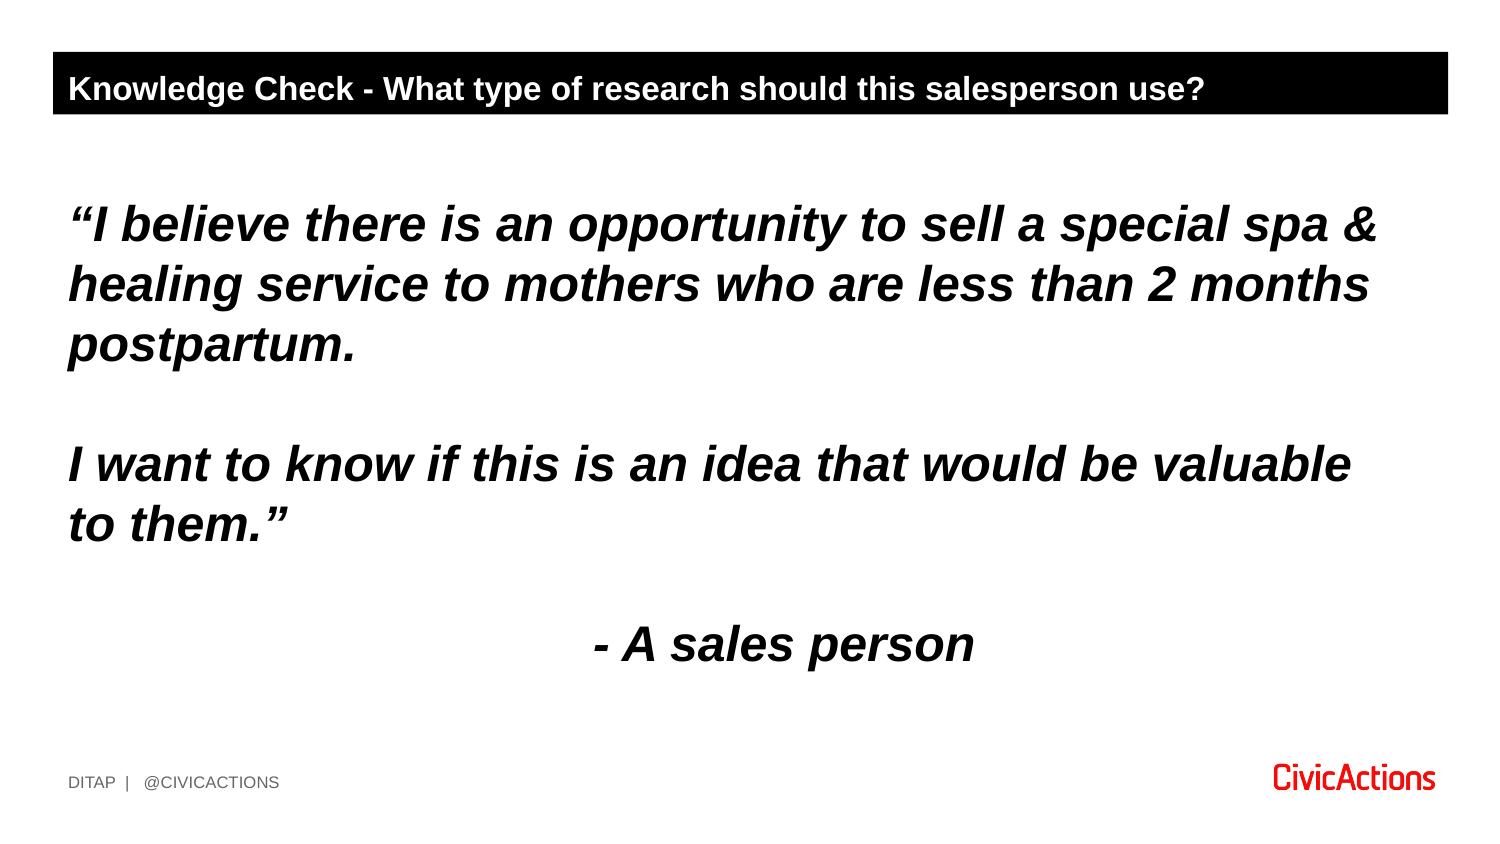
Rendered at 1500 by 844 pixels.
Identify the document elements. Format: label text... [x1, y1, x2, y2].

title Knowledge Check - What type of research should this salesperson use? [53, 51, 1449, 115]
picture [1271, 758, 1438, 795]
text_box “I believe there is an opportunity to sell a special spa & healing service to mothers who are less than 2 months postpartum. I want to know if this is an idea that would be valuable to them.” - A sales person [53, 176, 1427, 629]
